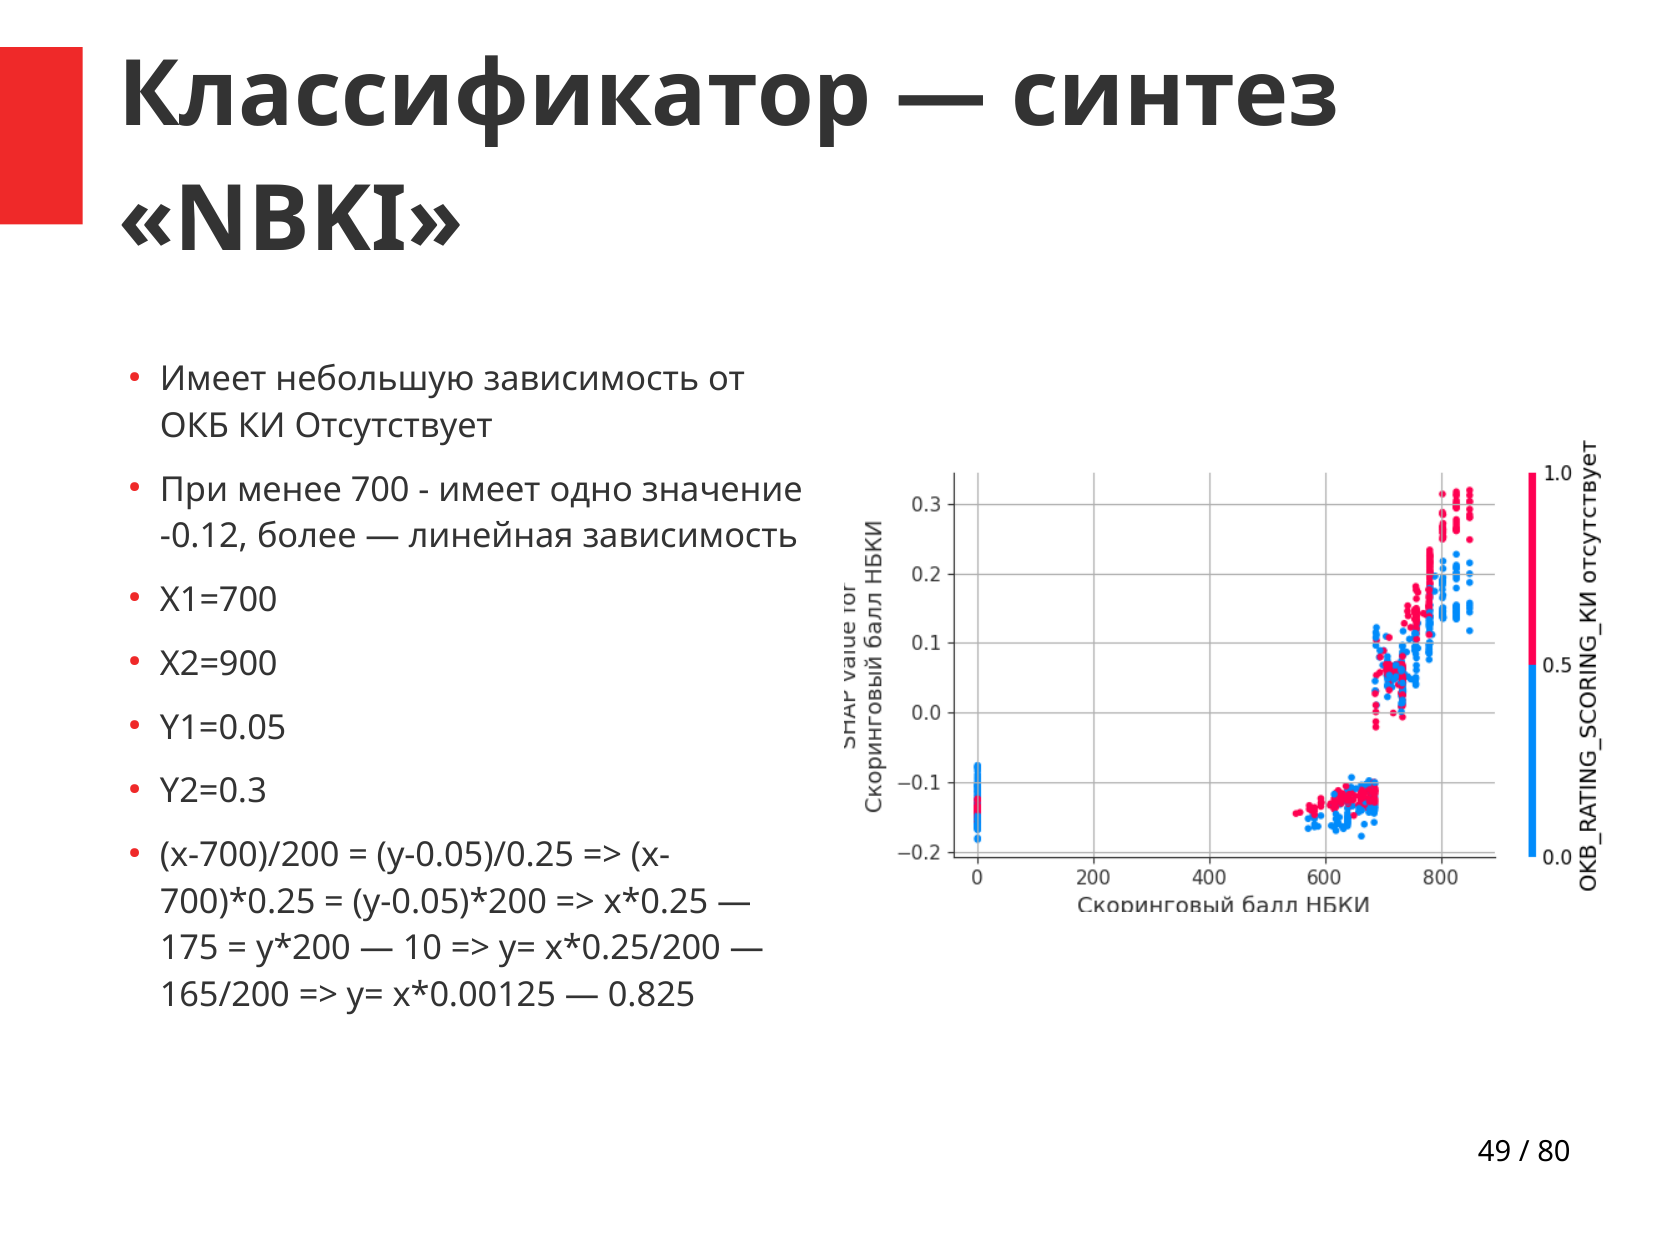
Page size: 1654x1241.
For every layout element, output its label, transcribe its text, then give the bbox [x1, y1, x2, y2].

title Классификатор — синтез «NBKI» [118, 27, 1571, 278]
picture [844, 413, 1654, 912]
list Имеет небольшую зависимость от ОКБ КИ Отсутствует При менее 700 - имеет одно значение -0.12, более — линейная зависимость X1=700 X2=900 Y1=0.05 Y2=0.3 (x-700)/200 = (y-0.05)/0.25 => (x-700)*0.25 = (y-0.05)*200 => x*0.25 — 175 = y*200 — 10 => y= x*0.25/200 — 165/200 => y= x*0.00125 — 0.825 [118, 354, 810, 1074]
